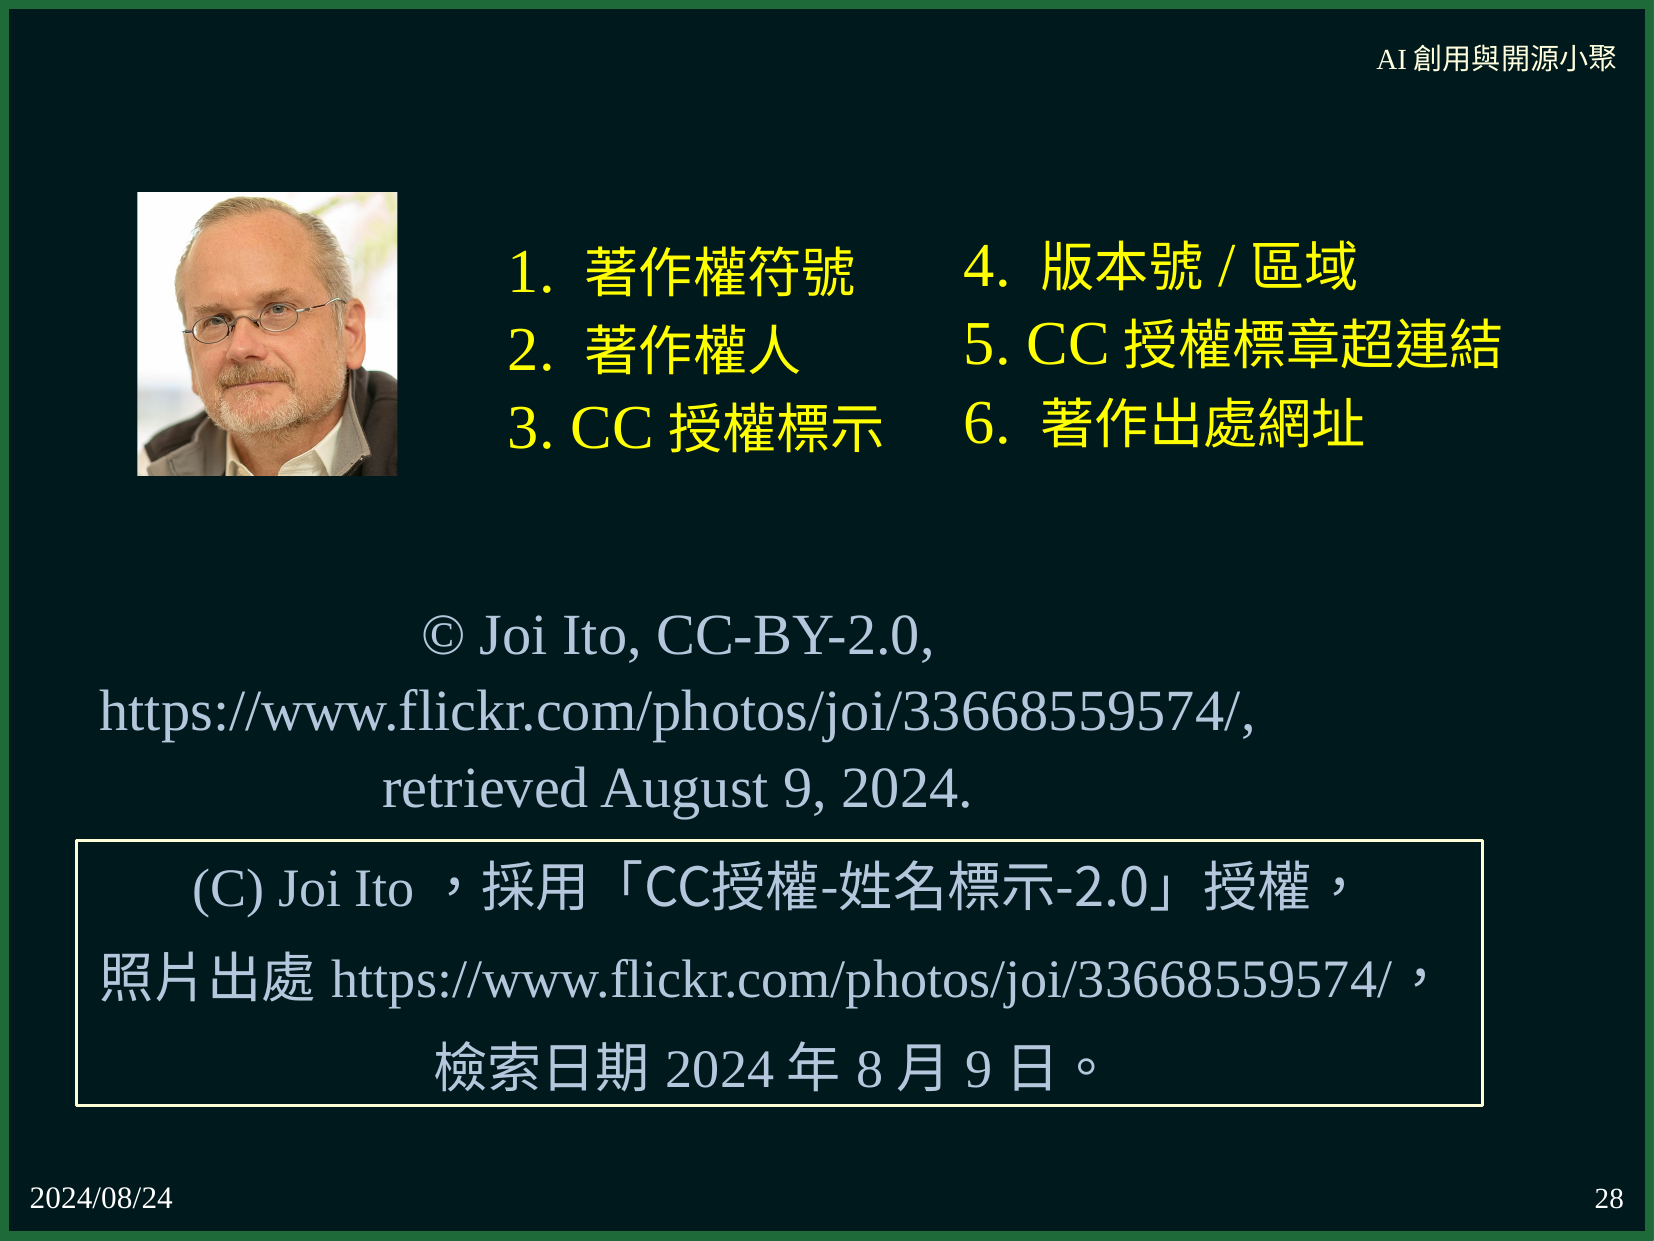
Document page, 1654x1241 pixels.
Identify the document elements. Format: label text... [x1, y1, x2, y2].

picture [137, 192, 398, 476]
title 4. 版本號/區域 5. CC授權標章超連結 6. 著作出處網址 [963, 183, 1536, 498]
text_box © Joi Ito, CC-BY-2.0, https://www.flickr.com/photos/joi/33668559574/, retrieved August 9, 2024. [82, 602, 1288, 820]
title 1. 著作權符號 2. 著作權人 3. CC授權標示 [507, 189, 910, 504]
text_box (C) Joi Ito，採用「CC授權-姓名標示-2.0」授權， 照片出處https://www.flickr.com/photos/joi/33668559574/， 檢索日期2024年8月9日。 [76, 840, 1483, 1106]
